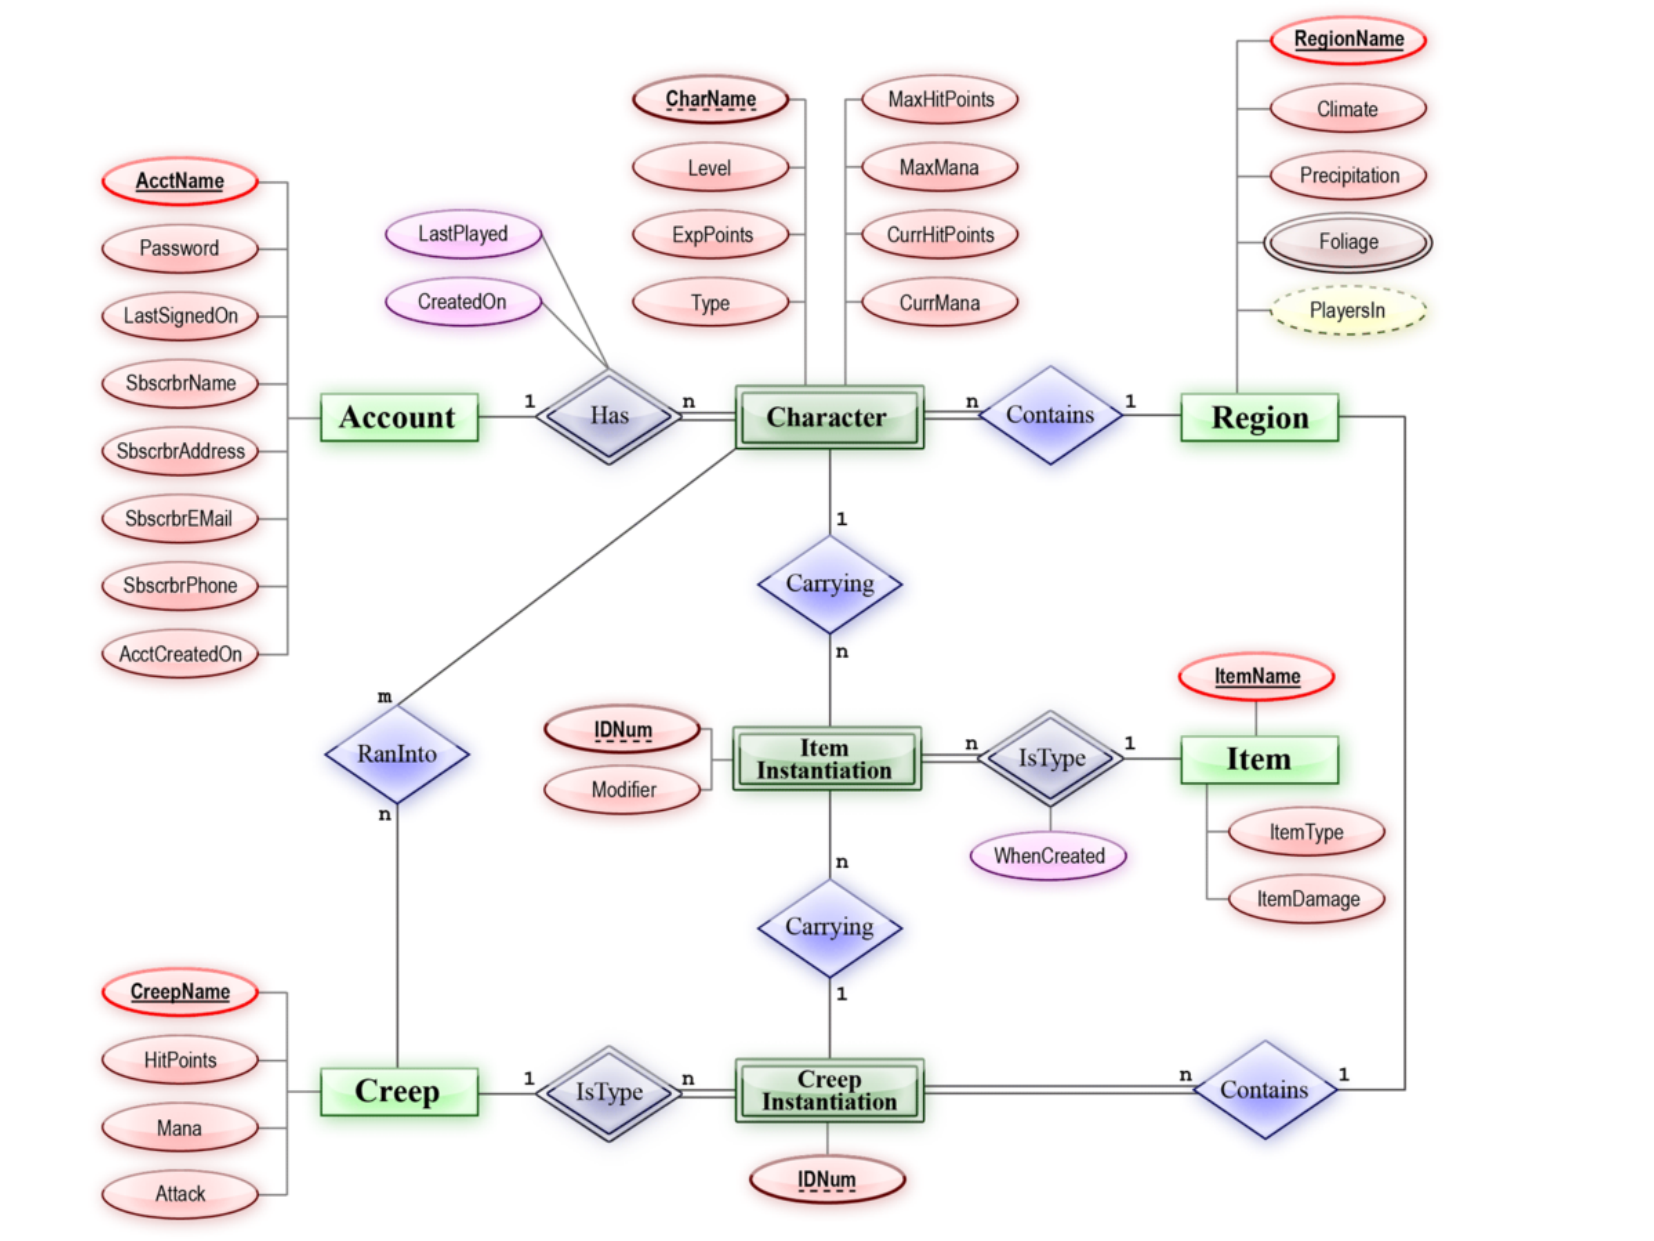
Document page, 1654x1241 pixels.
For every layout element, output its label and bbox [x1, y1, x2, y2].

picture [70, 0, 1463, 1241]
